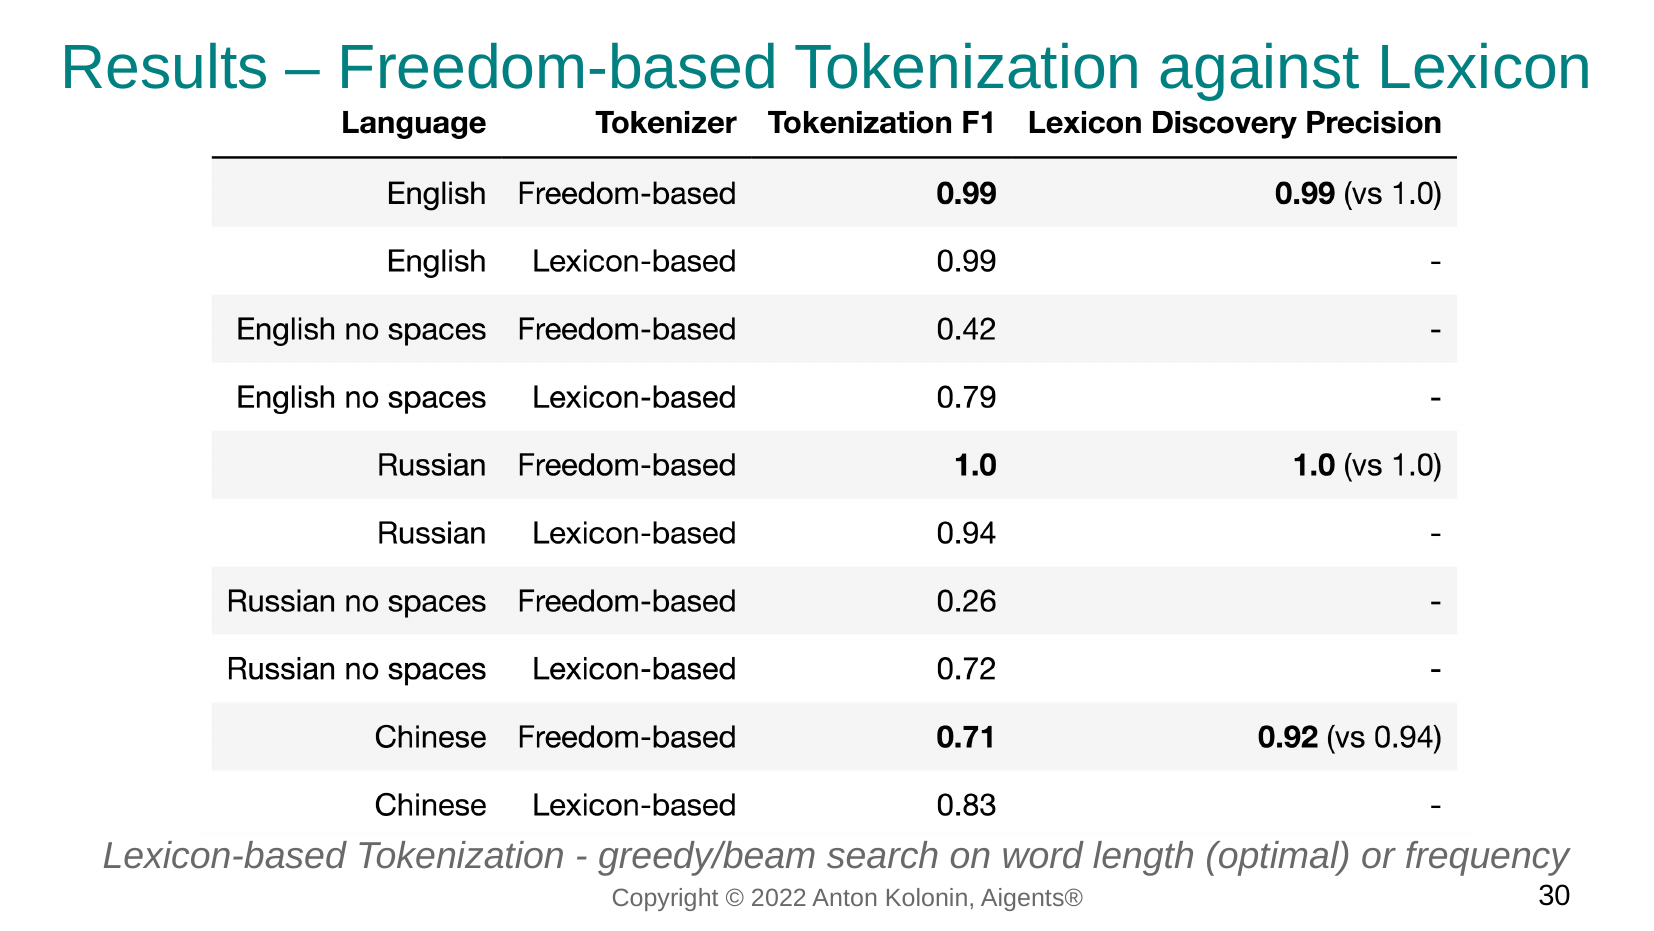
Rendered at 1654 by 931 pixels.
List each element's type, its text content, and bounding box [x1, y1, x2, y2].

picture [202, 135, 1476, 827]
text_box Lexicon-based Tokenization - greedy/beam search on word length (optimal) or frequency [87, 827, 1595, 884]
text_box Results – Freedom-based Tokenization against Lexicon [0, 0, 1630, 135]
